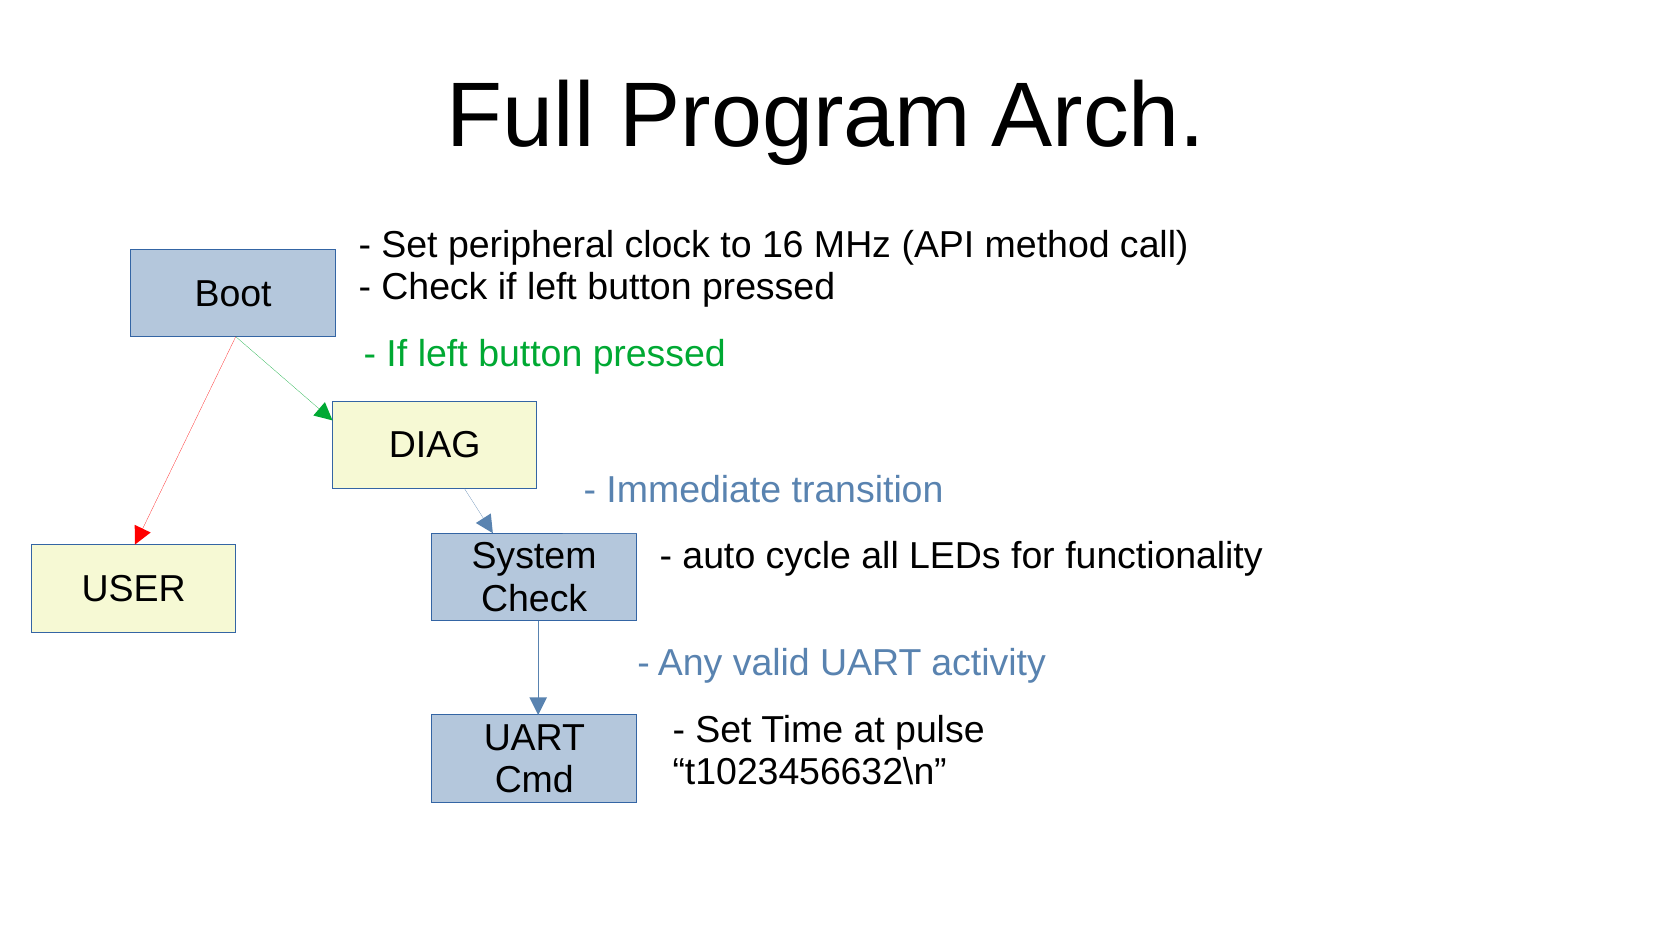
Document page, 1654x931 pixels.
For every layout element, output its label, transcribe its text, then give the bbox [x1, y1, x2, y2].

text_box DIAG [332, 401, 537, 489]
title Full Program Arch. [82, 37, 1571, 193]
text_box USER [31, 544, 236, 633]
text_box UART Cmd [431, 714, 637, 803]
text_box - Immediate transition [562, 445, 965, 534]
text_box System Check [431, 533, 637, 621]
text_box - Set Time at pulse “t1023456632\n” [657, 727, 1121, 816]
text_box - Any valid UART activity [593, 629, 1090, 696]
text_box - auto cycle all LEDs for functionality [644, 533, 1593, 621]
text_box - Set peripheral clock to 16 MHz (API method call) - Check if left button pressed [343, 221, 1256, 310]
text_box - If left button pressed [343, 309, 746, 397]
text_box Boot [130, 249, 336, 337]
